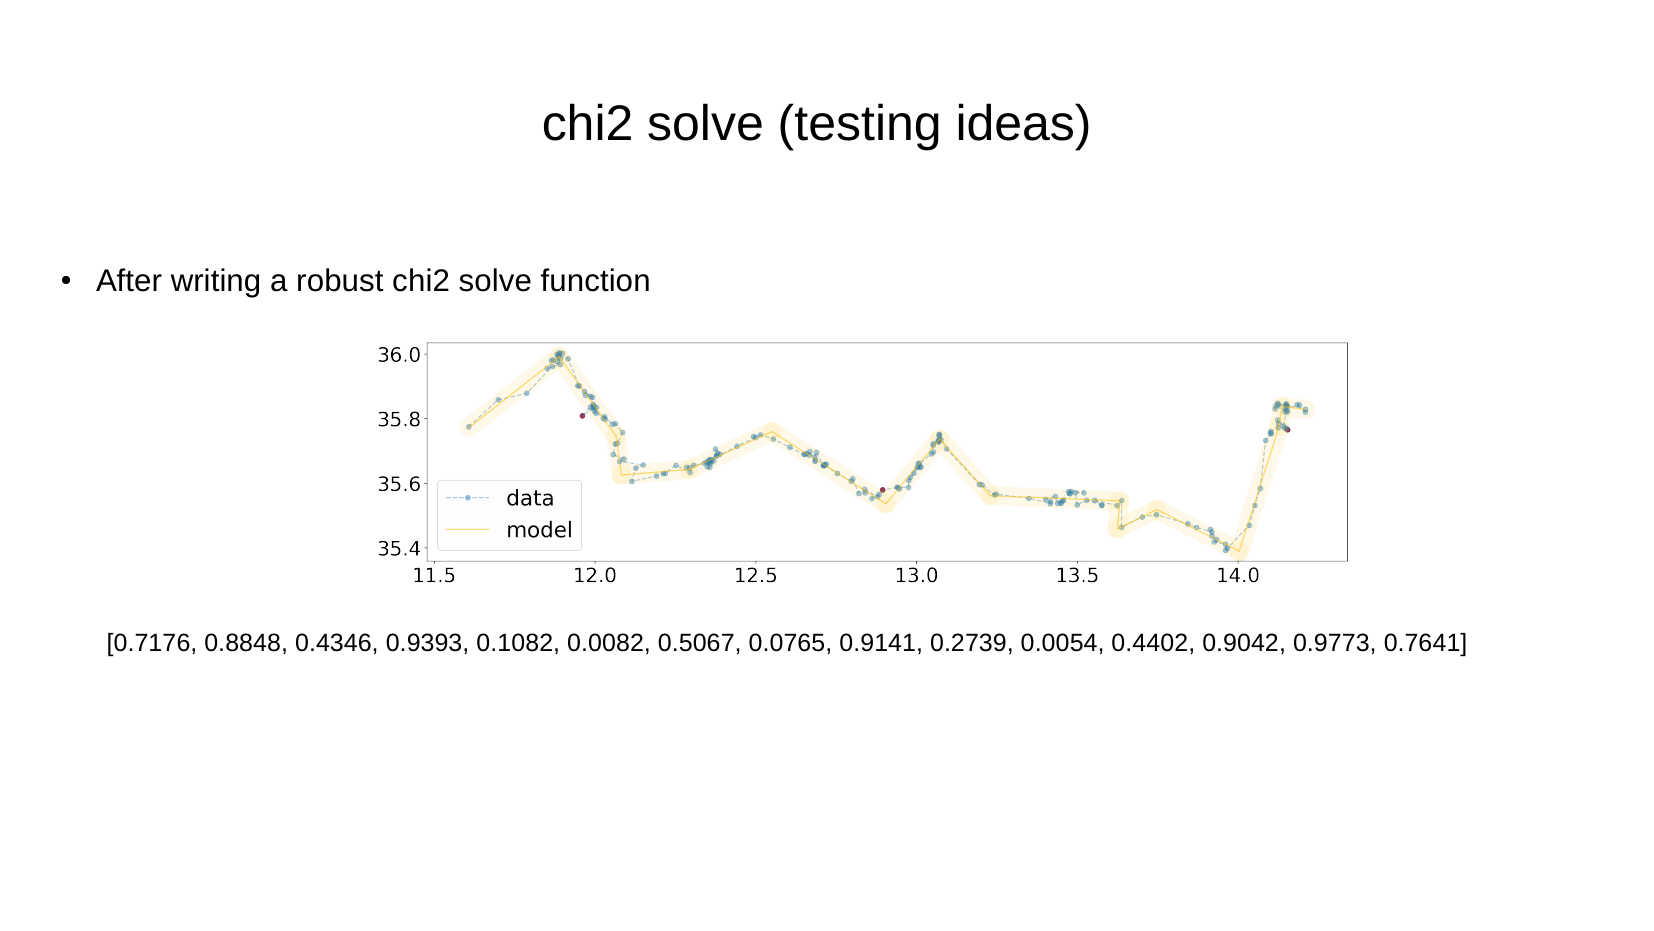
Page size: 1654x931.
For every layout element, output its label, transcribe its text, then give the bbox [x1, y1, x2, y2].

text_box After writing a robust chi2 solve function [45, 256, 721, 356]
title chi2 solve (testing ideas) [72, 45, 1561, 201]
text_box [0.7176, 0.8848, 0.4346, 0.9393, 0.1082, 0.0082, 0.5067, 0.0765, 0.9141, 0.2739, 0.0054, 0.4402, 0.9042, 0.9773, 0.7641] [91, 621, 1609, 749]
picture [371, 337, 1353, 592]
